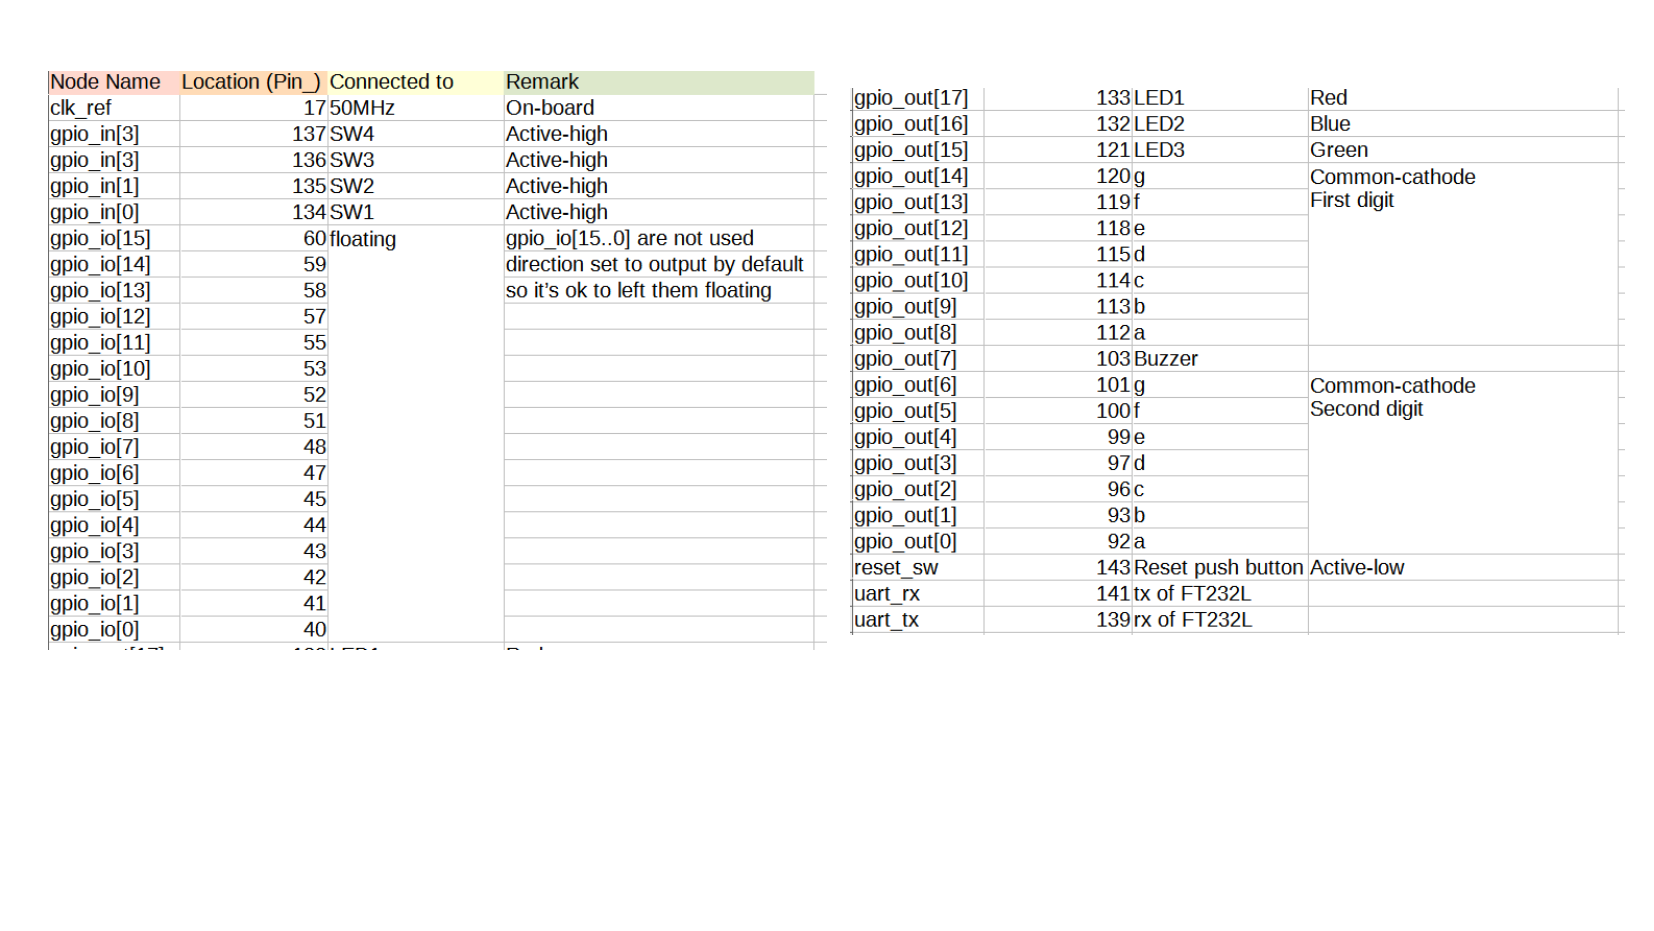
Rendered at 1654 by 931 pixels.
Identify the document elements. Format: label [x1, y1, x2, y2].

picture [48, 71, 827, 650]
picture [850, 88, 1625, 635]
